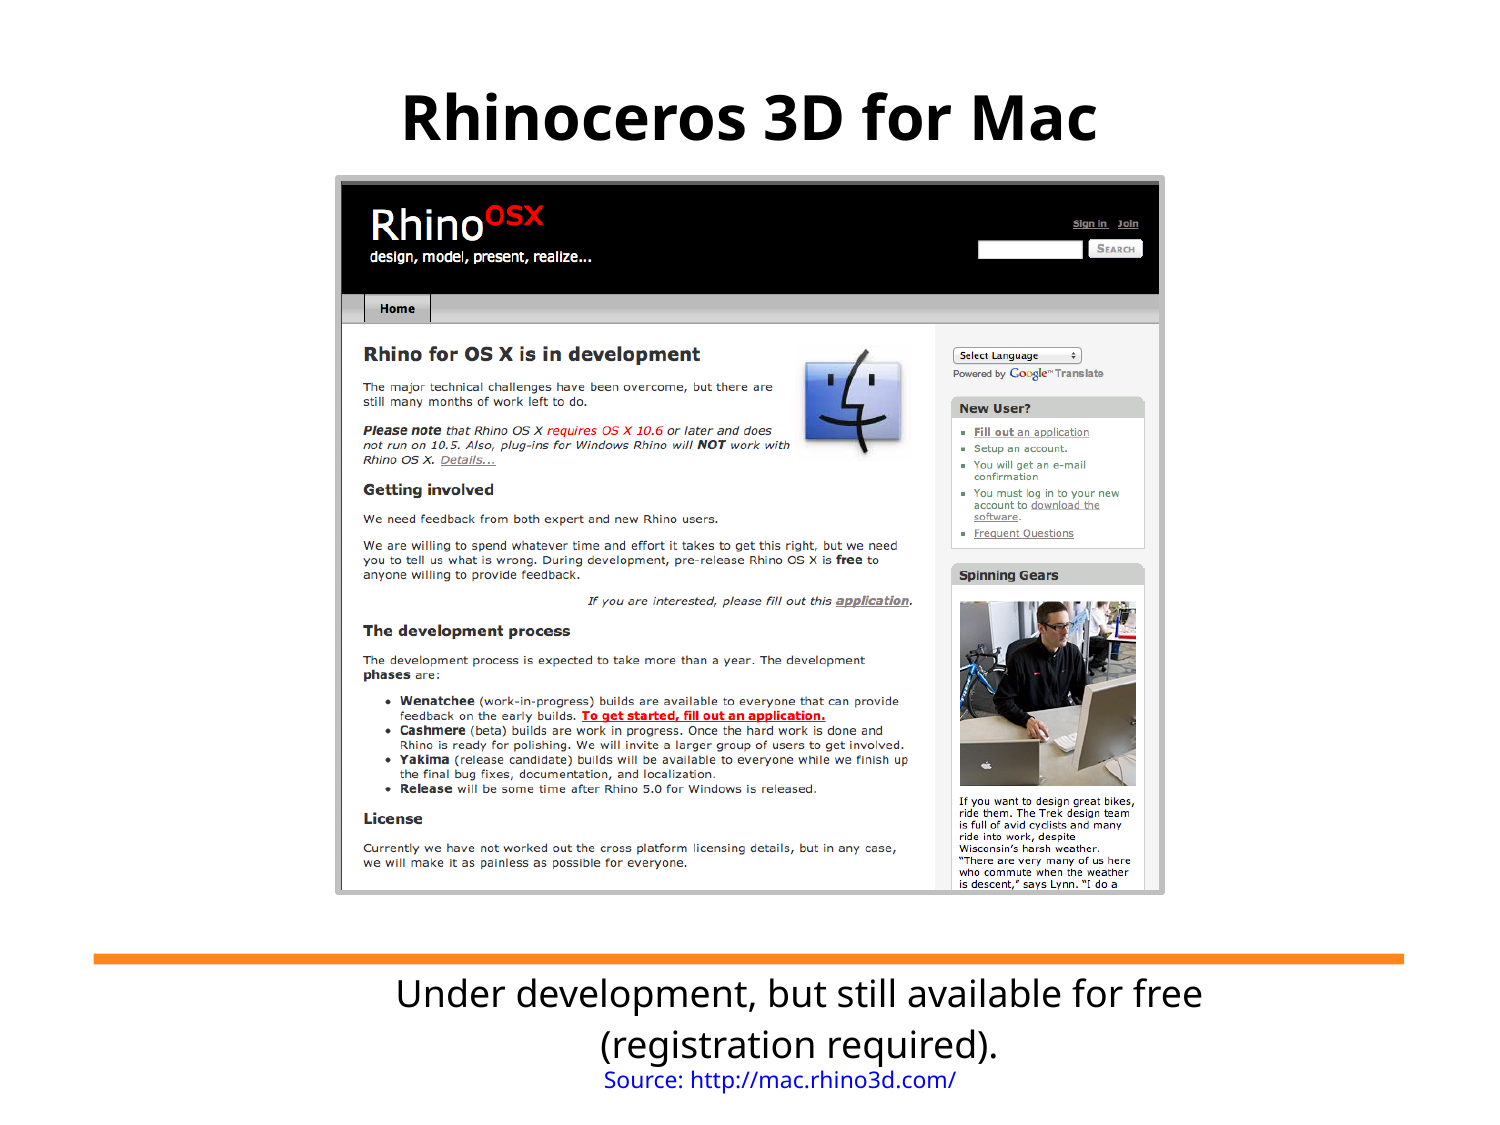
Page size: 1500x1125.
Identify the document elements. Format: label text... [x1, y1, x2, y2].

text_box Source: http://mac.rhino3d.com/ [589, 1056, 911, 1098]
text_box Under development, but still available for free (registration required). [281, 960, 1319, 1064]
title Rhinoceros 3D for Mac [75, 44, 1426, 188]
picture [0, 0, 1500, 1125]
